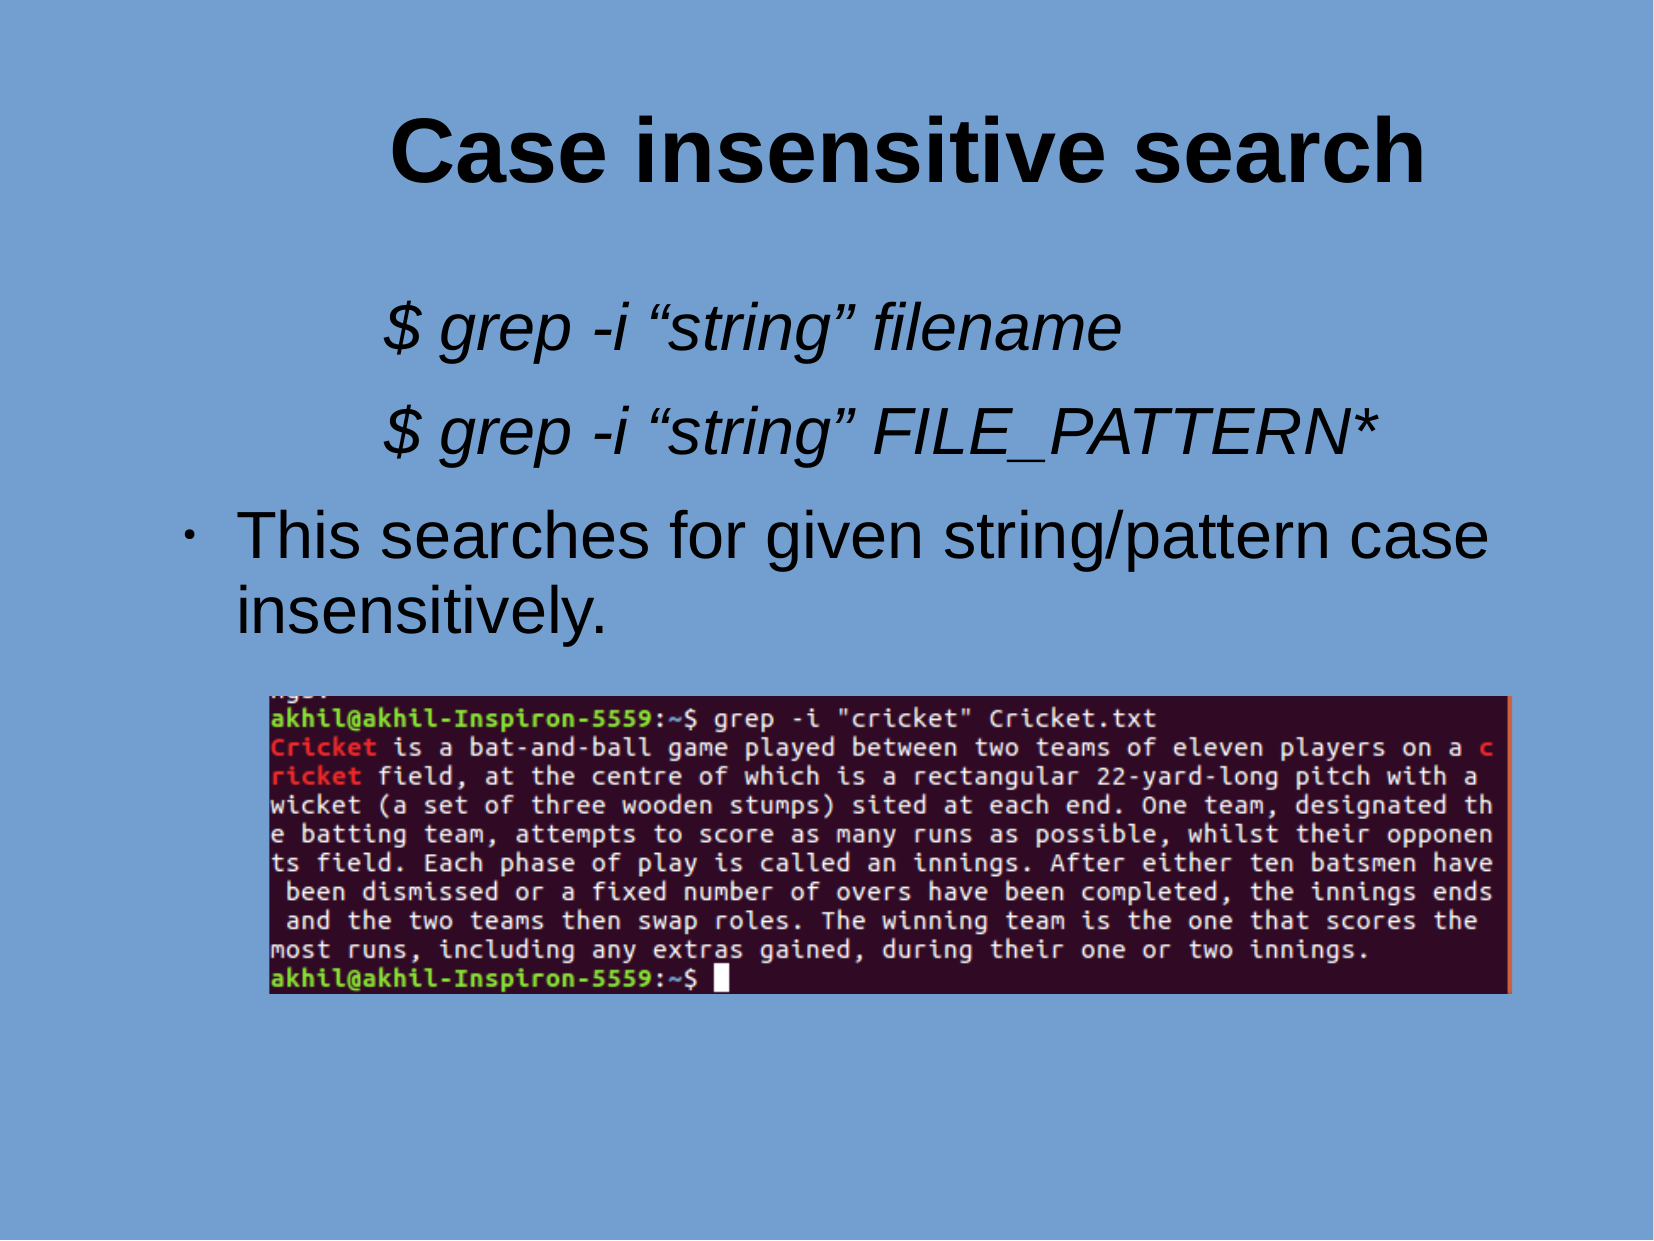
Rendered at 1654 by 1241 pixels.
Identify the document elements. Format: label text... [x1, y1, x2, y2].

list $ grep -i “string” filename $ grep -i “string” FILE_PATTERN* This searches for given string/pattern case insensitively. [165, 290, 1654, 1010]
picture [269, 696, 1513, 994]
title Case insensitive search [165, 47, 1654, 255]
